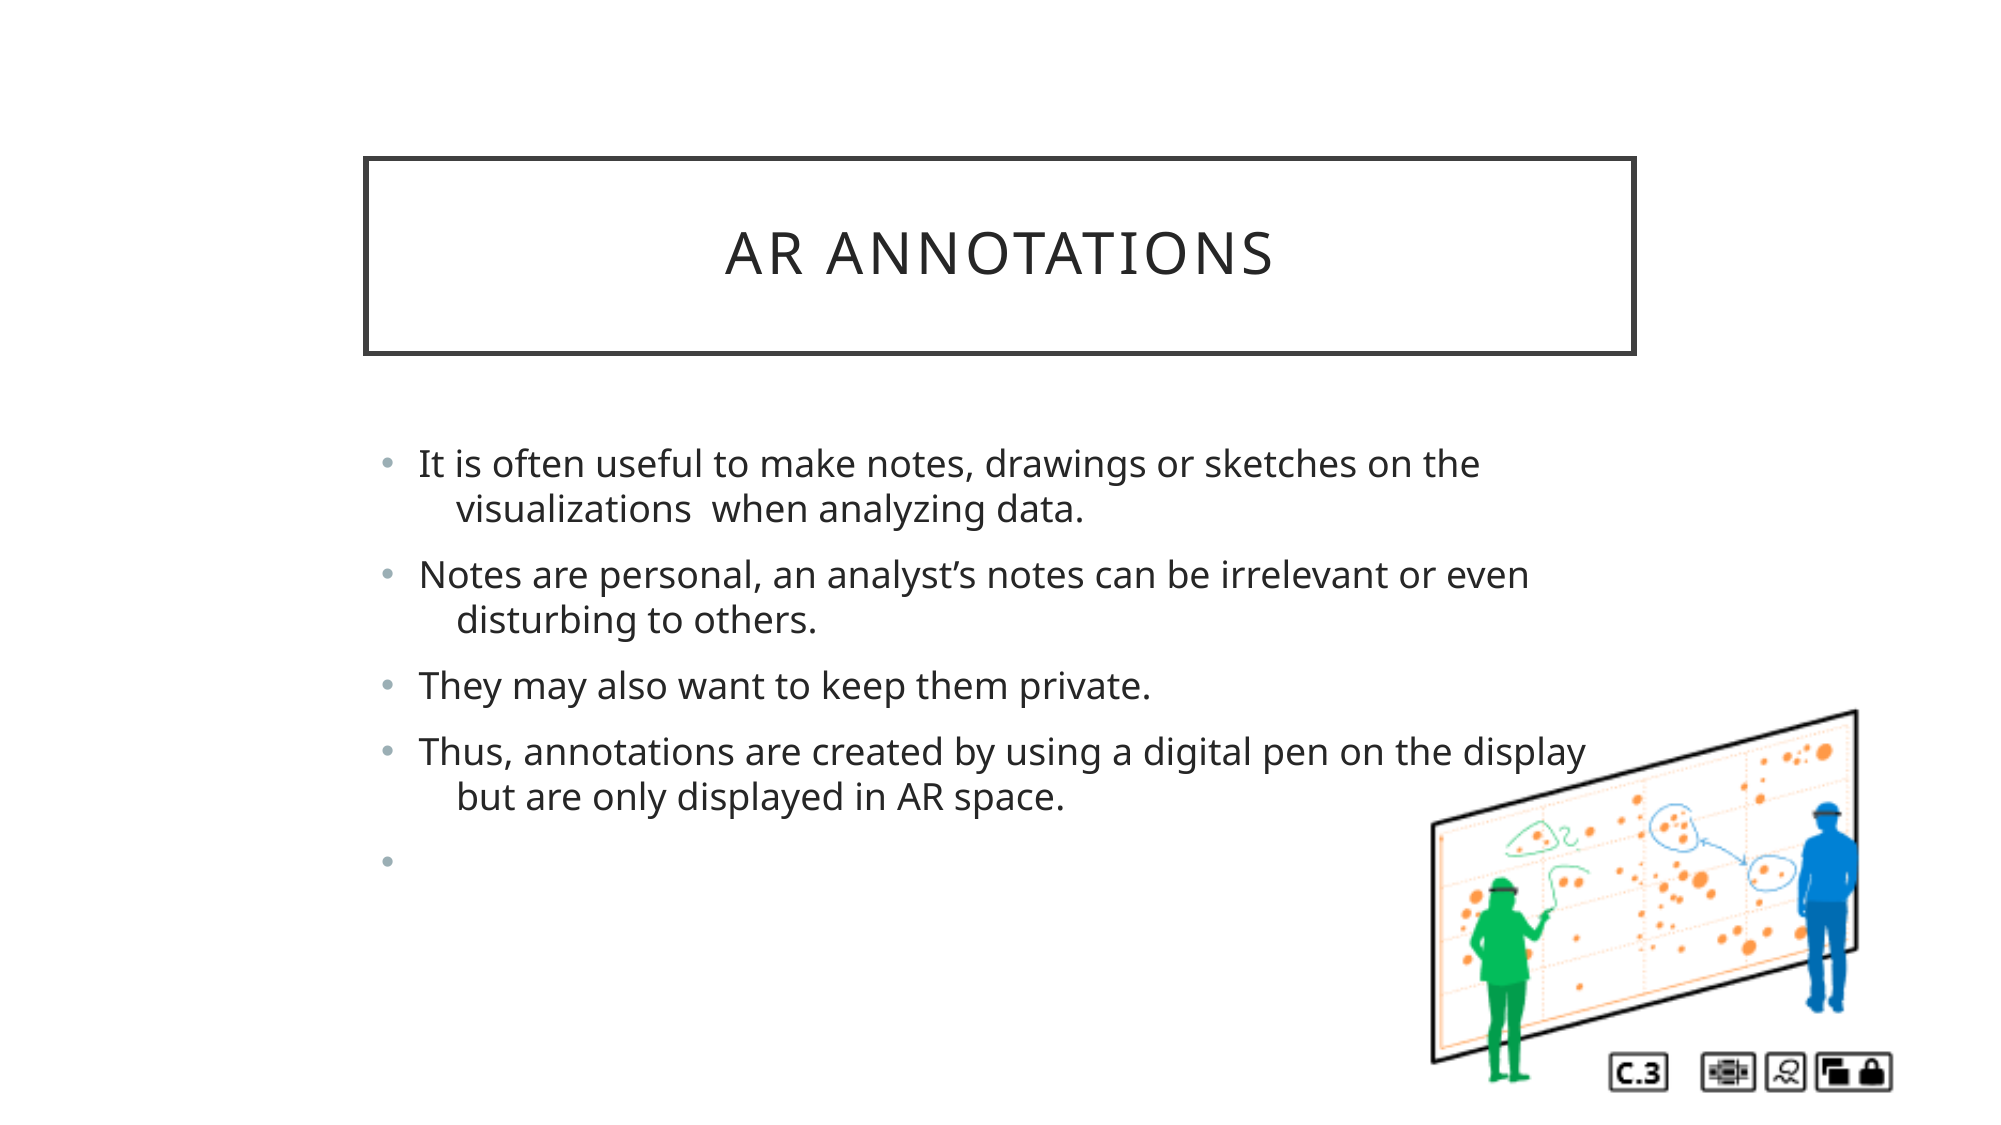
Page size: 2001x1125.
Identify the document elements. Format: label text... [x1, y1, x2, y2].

title Ar annotations [366, 158, 1634, 354]
list It is often useful to make notes, drawings or sketches on the visualizations when analyzing data. Notes are personal, an analyst’s notes can be irrelevant or even disturbing to others. They may also want to keep them private. Thus, annotations are created by using a digital pen on the display but are only displayed in AR space. [366, 432, 1634, 942]
picture [1380, 663, 1992, 1125]
